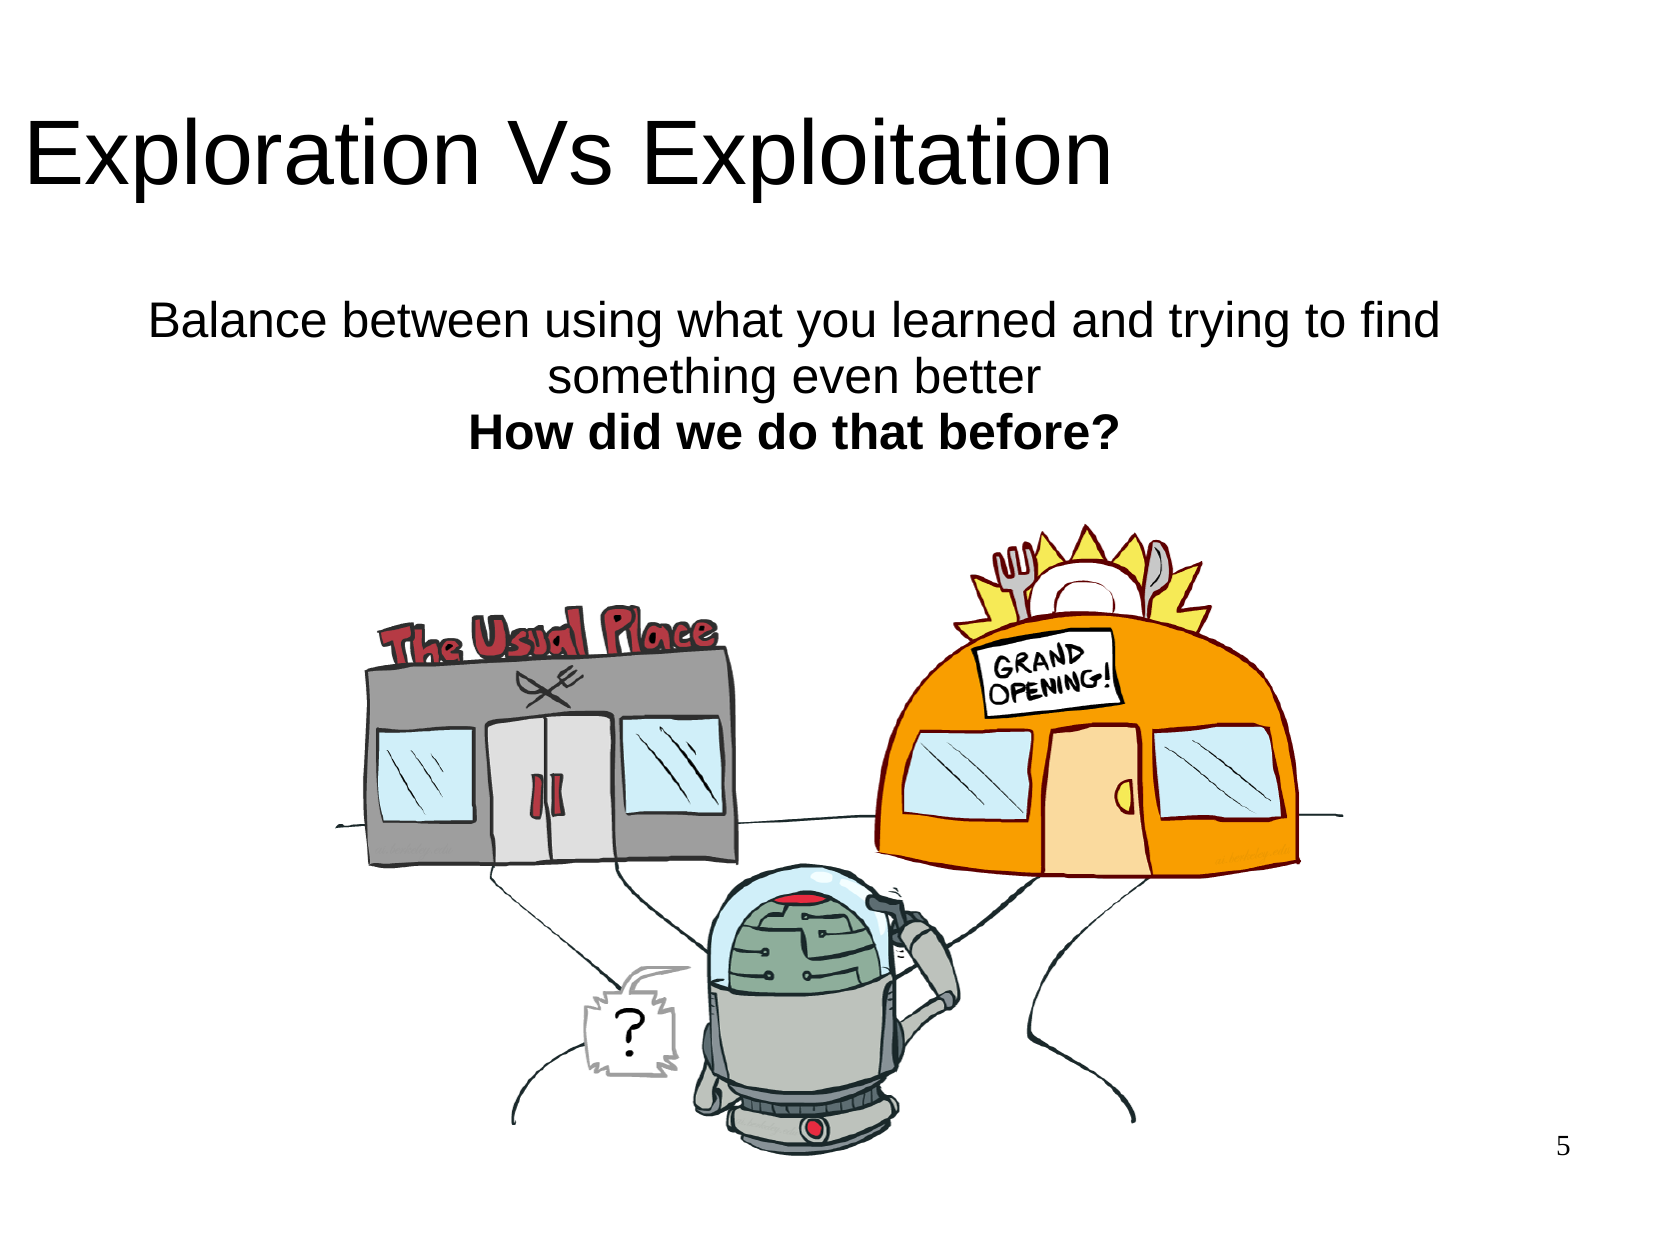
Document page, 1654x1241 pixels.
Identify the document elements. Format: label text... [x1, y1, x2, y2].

picture [295, 463, 1361, 1174]
title Exploration Vs Exploitation [23, 49, 1512, 257]
text_box Balance between using what you learned and trying to find something even better How did we do that before? [75, 285, 1515, 469]
